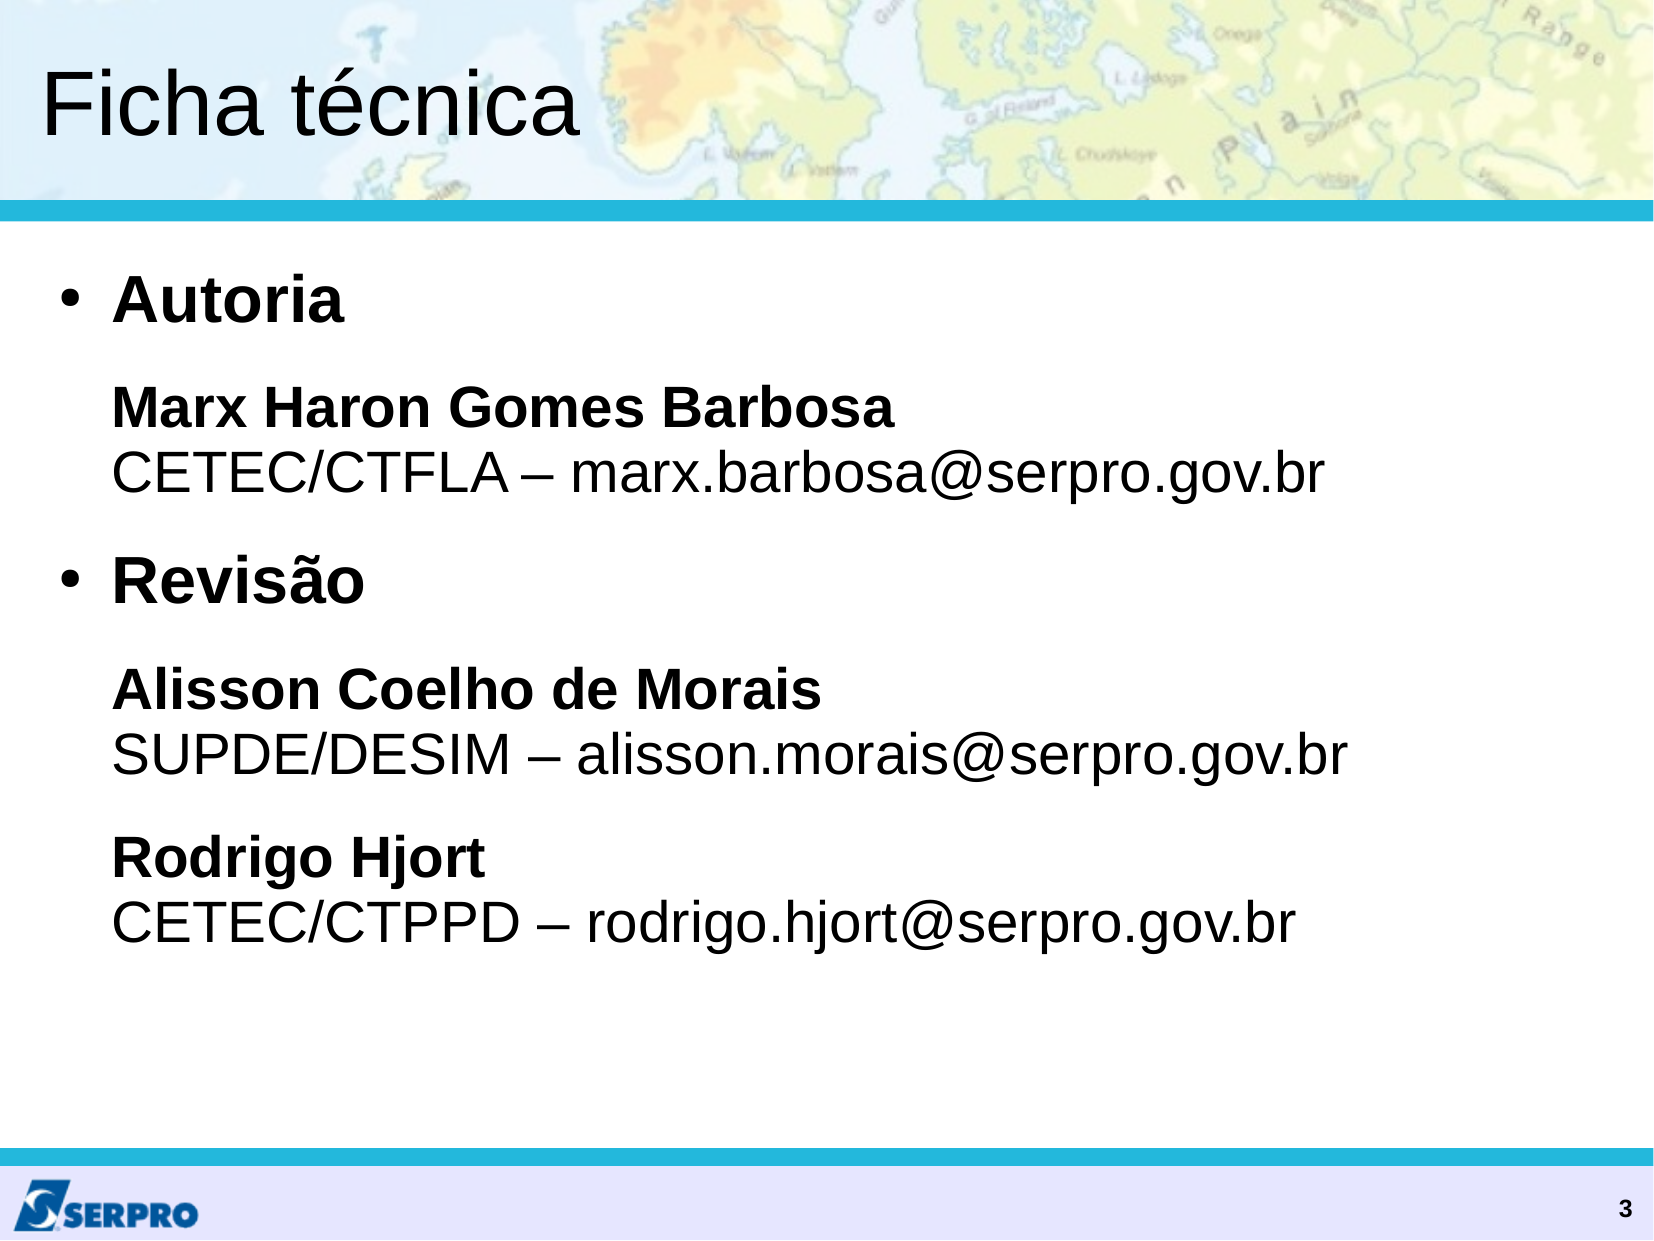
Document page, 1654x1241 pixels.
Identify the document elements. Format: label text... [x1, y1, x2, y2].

picture [10, 1177, 201, 1235]
list Autoria Marx Haron Gomes Barbosa CETEC/CTFLA – marx.barbosa@serpro.gov.br Revisão Alisson Coelho de Morais SUPDE/DESIM – alisson.morais@serpro.gov.br Rodrigo Hjort CETEC/CTPPD – rodrigo.hjort@serpro.gov.br [40, 261, 1616, 1109]
title Ficha técnica [40, 49, 1614, 159]
